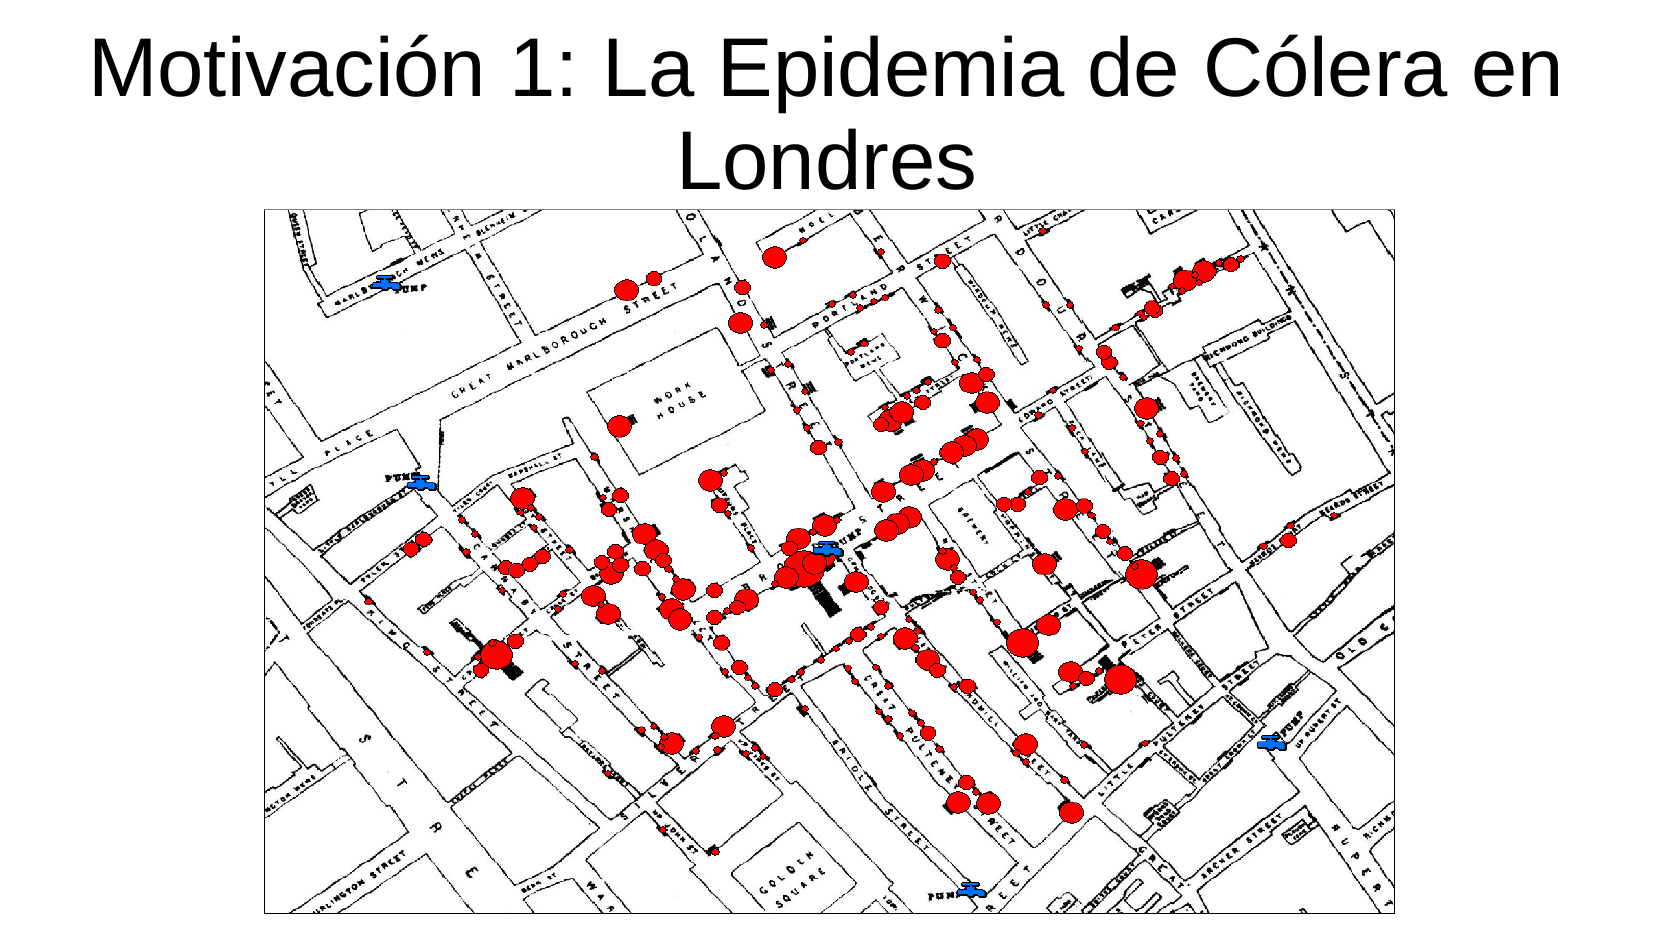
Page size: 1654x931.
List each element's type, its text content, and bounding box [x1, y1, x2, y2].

picture [245, 208, 1414, 931]
title Motivación 1: La Epidemia de Cólera en Londres [82, 21, 1571, 208]
